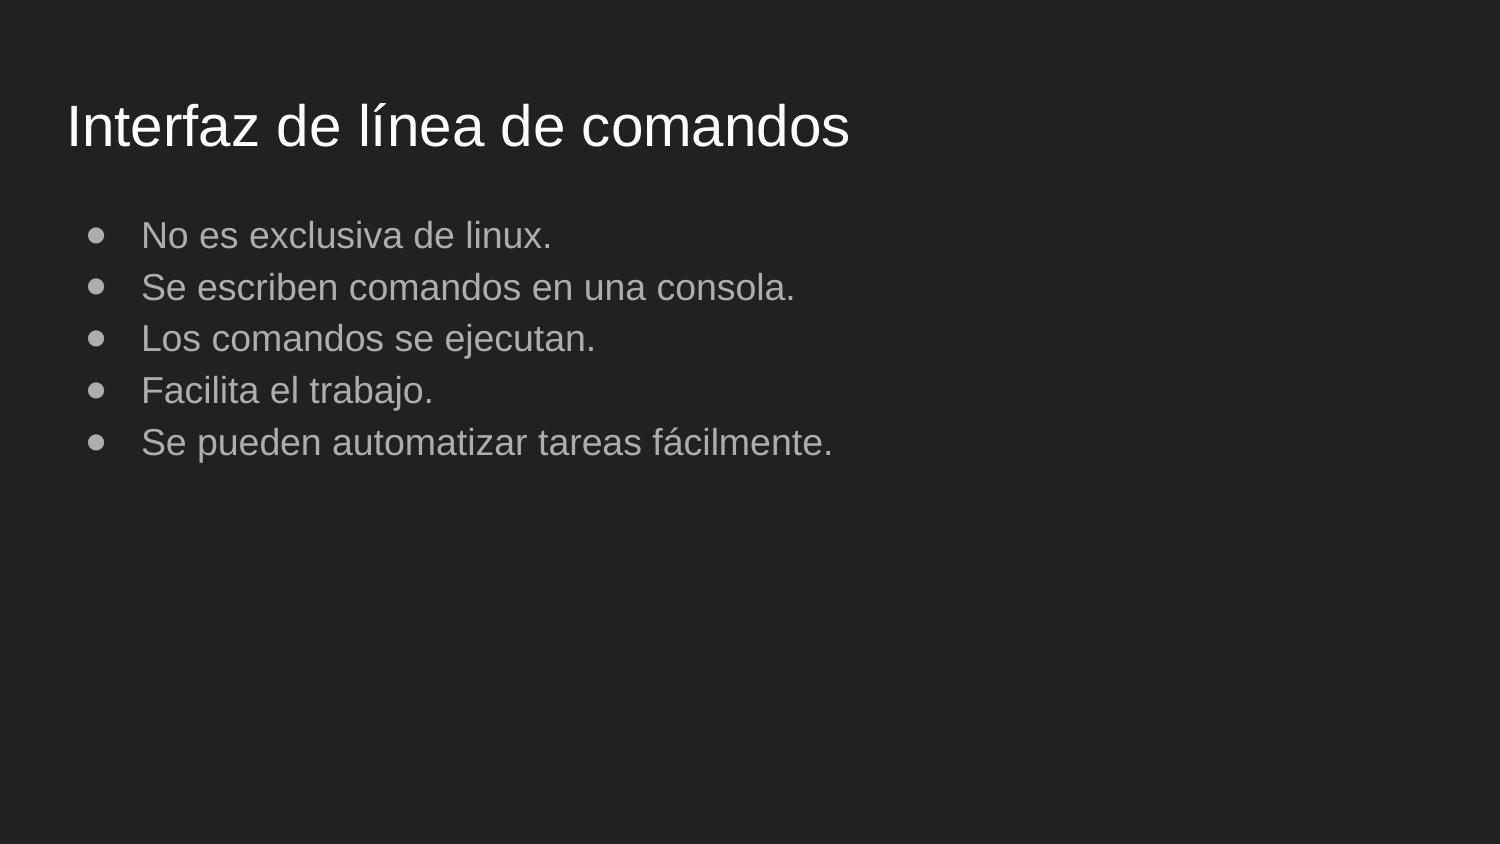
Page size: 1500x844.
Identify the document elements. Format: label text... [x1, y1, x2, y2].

list No es exclusiva de linux. Se escriben comandos en una consola. Los comandos se ejecutan. Facilita el trabajo. Se pueden automatizar tareas fácilmente. [51, 189, 1449, 750]
title Interfaz de línea de comandos [51, 72, 1449, 167]
